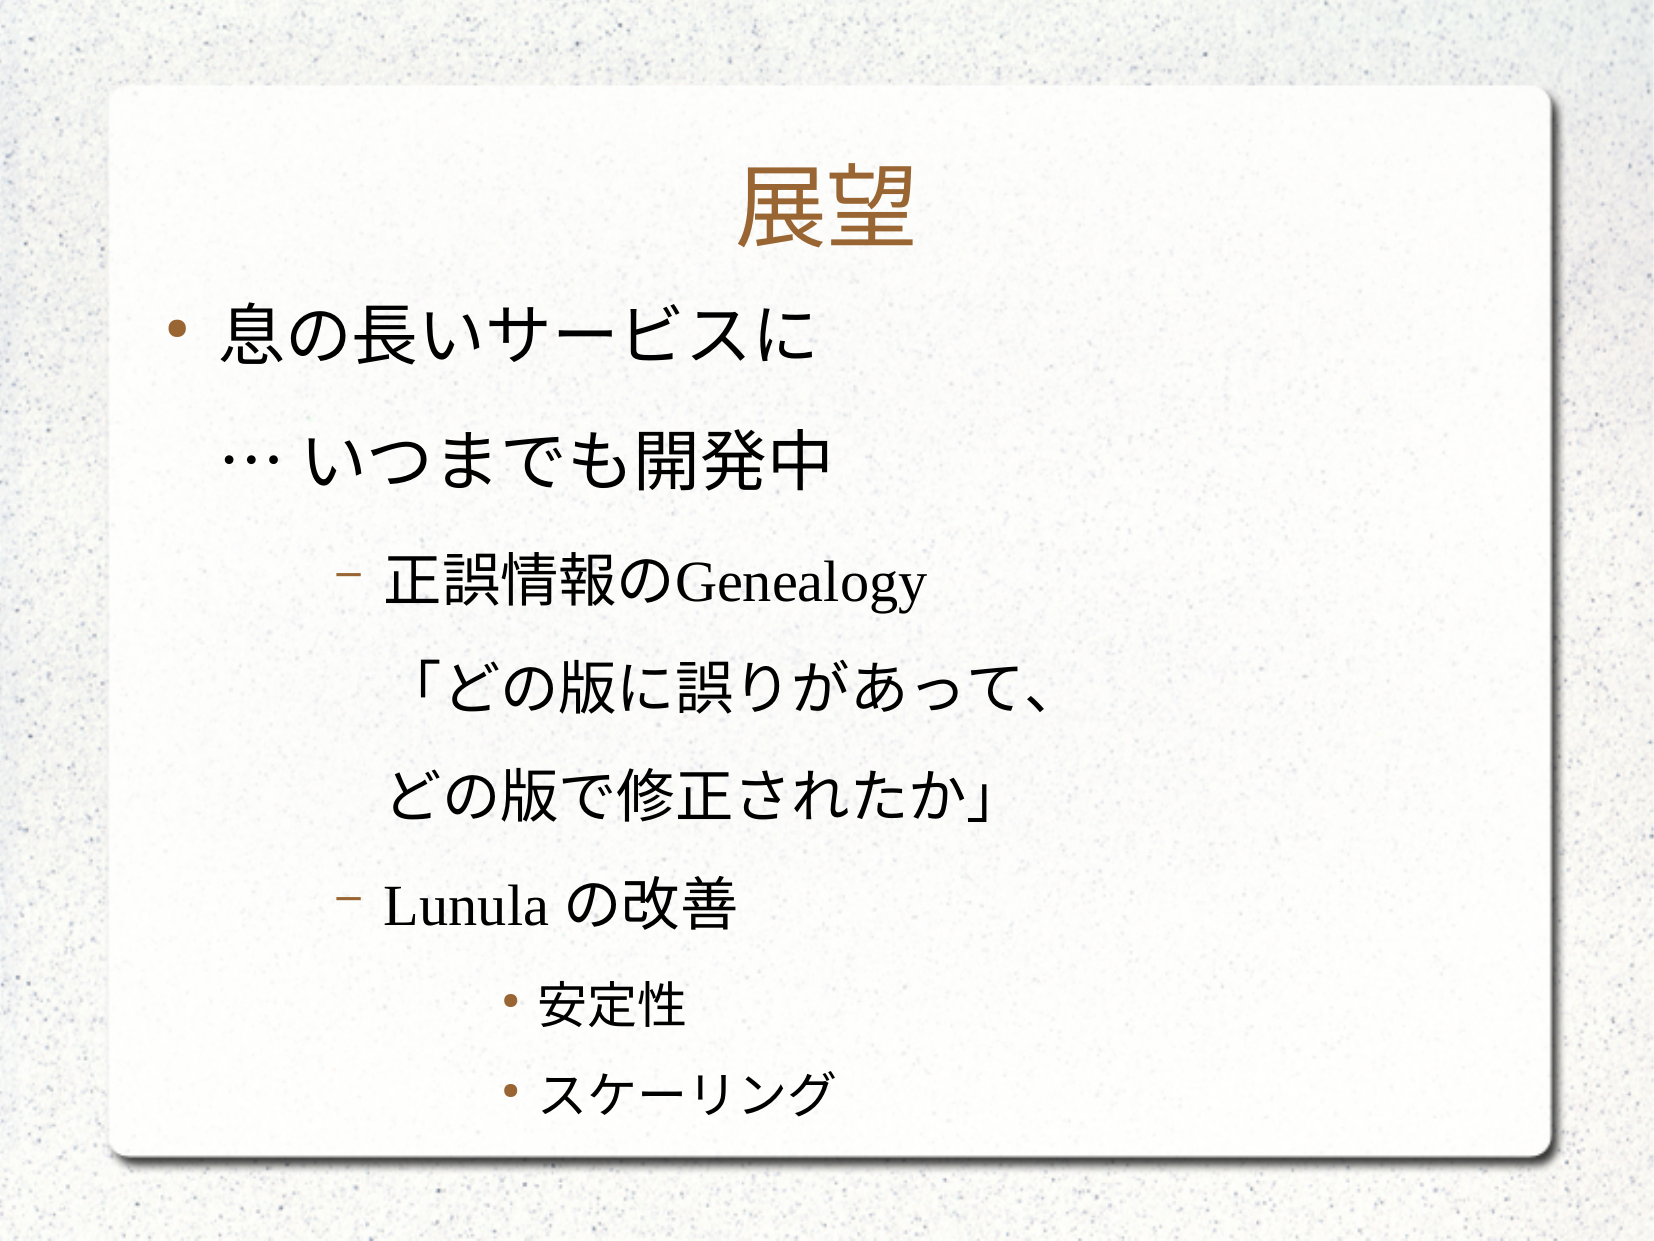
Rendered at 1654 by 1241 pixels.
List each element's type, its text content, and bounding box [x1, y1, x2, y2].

title 展望 [118, 104, 1536, 297]
picture [0, 0, 1654, 1241]
list 息の長いサービスに … いつまでも開発中 正誤情報のGenealogy 「どの版に誤りがあって、 どの版で修正されたか」 Lunula の改善 安定性 スケーリング [147, 281, 1506, 1241]
